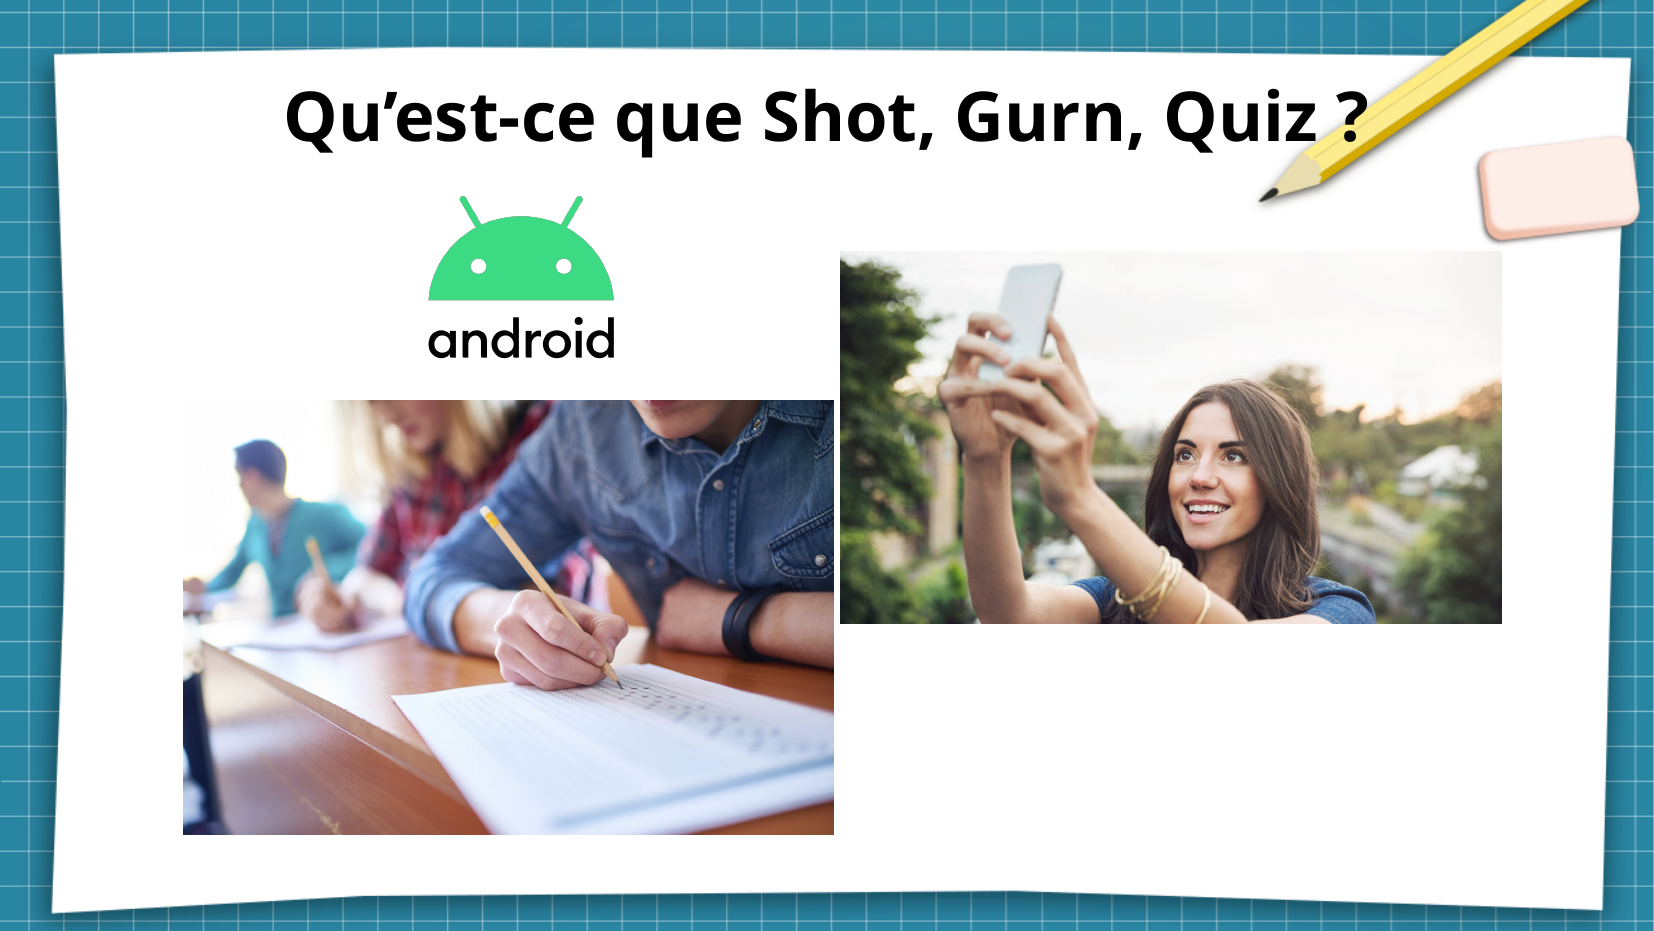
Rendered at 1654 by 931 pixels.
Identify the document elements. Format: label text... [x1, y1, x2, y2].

picture [0, 0, 1654, 931]
title Qu’est-ce que Shot, Gurn, Quiz ? [82, 37, 1571, 193]
